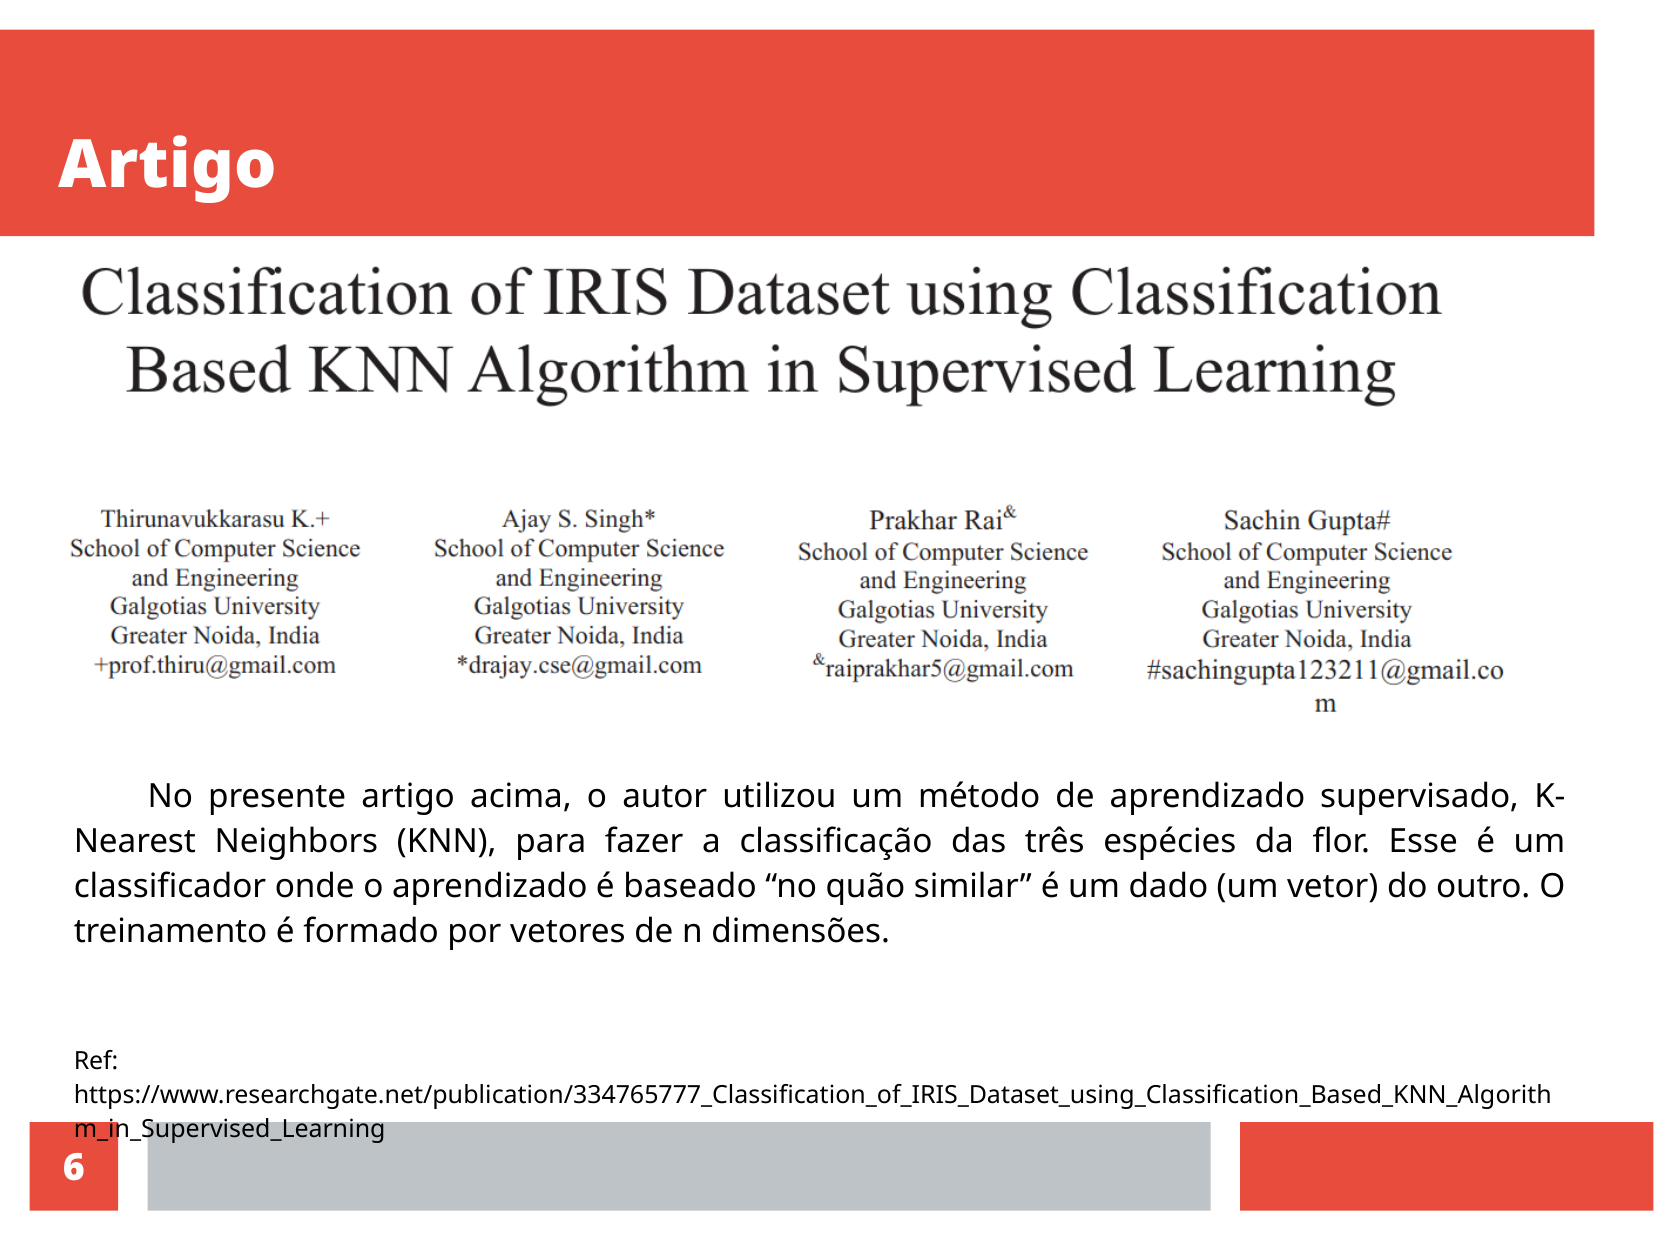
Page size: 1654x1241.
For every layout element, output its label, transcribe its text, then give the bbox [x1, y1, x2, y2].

picture [66, 261, 1536, 733]
title Artigo [59, 59, 1595, 207]
text_box No presente artigo acima, o autor utilizou um método de aprendizado supervisado, K-Nearest Neighbors (KNN), para fazer a classificação das três espécies da flor. Esse é um classificador onde o aprendizado é baseado “no quão similar” é um dado (um vetor) do outro. O treinamento é formado por vetores de n dimensões. Ref: https://www.researchgate.net/publication/334765777_Classification_of_IRIS_Dataset_using_Classification_Based_KNN_Algorithm_in_Supervised_Learning [59, 764, 1583, 1126]
